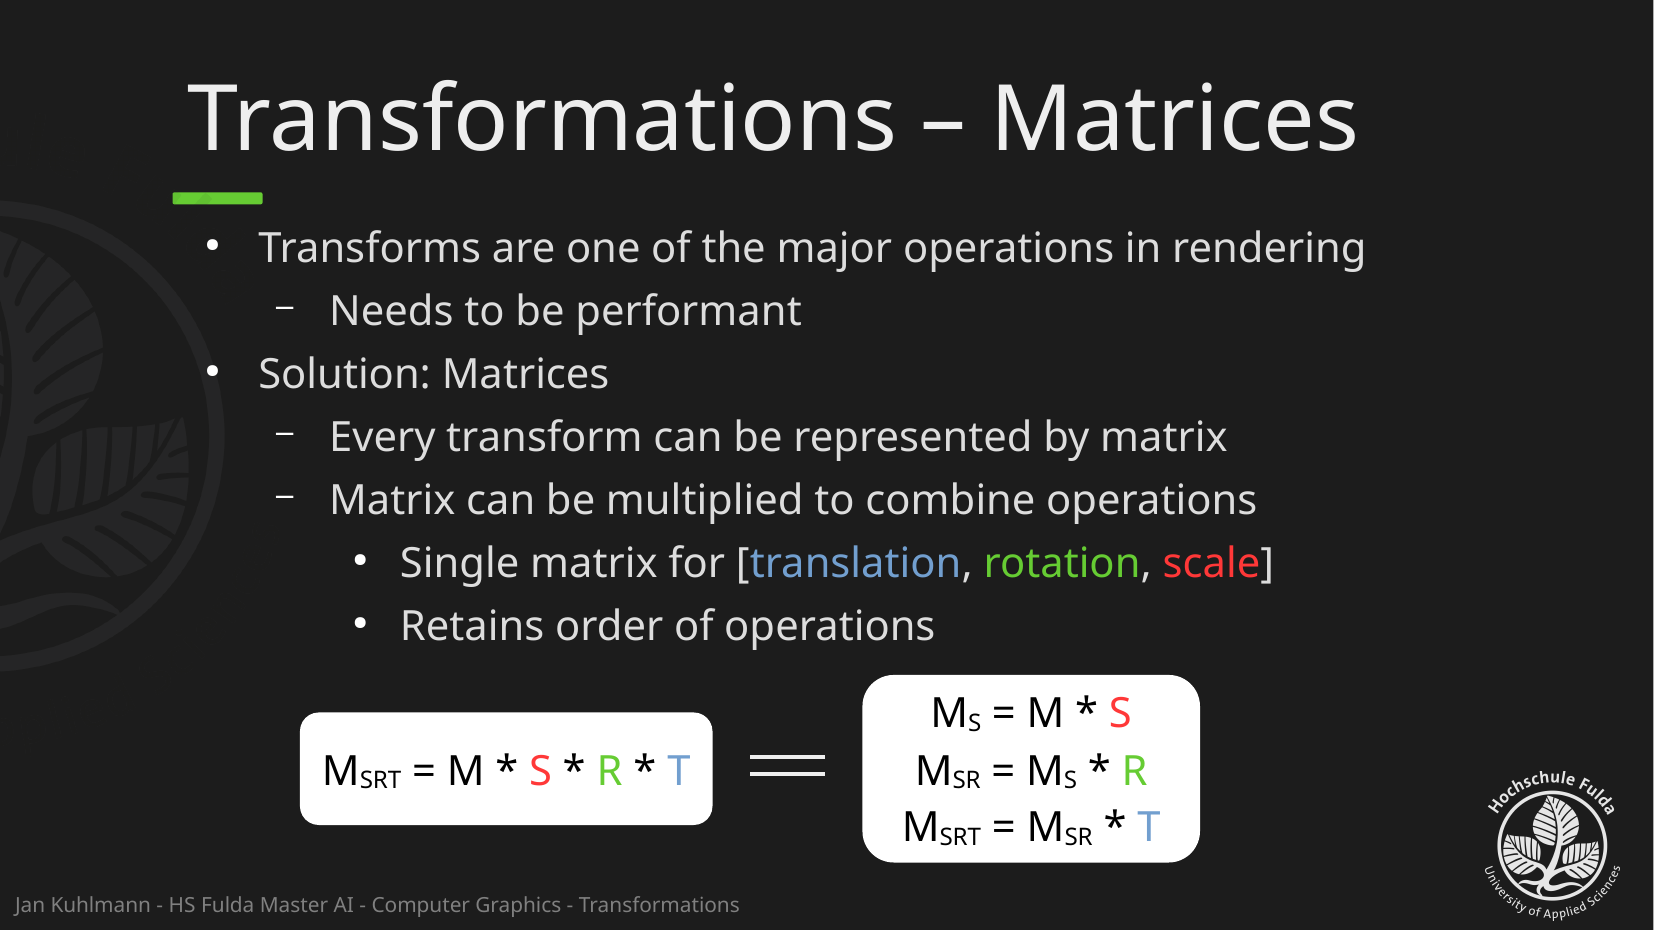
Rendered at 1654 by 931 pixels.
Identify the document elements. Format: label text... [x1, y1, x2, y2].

text_box MS = M * S MSR = MS * R MSRT = MSR * T [862, 674, 1201, 863]
picture [1485, 771, 1620, 921]
list Transforms are one of the major operations in rendering Needs to be performant Solution: Matrices Every transform can be represented by matrix Matrix can be multiplied to combine operations Single matrix for [translation, rotation, scale] Retains order of operations [187, 217, 1501, 758]
text_box MSRT = M * S * R * T [299, 712, 713, 826]
title Transformations – Matrices [187, 37, 1571, 193]
